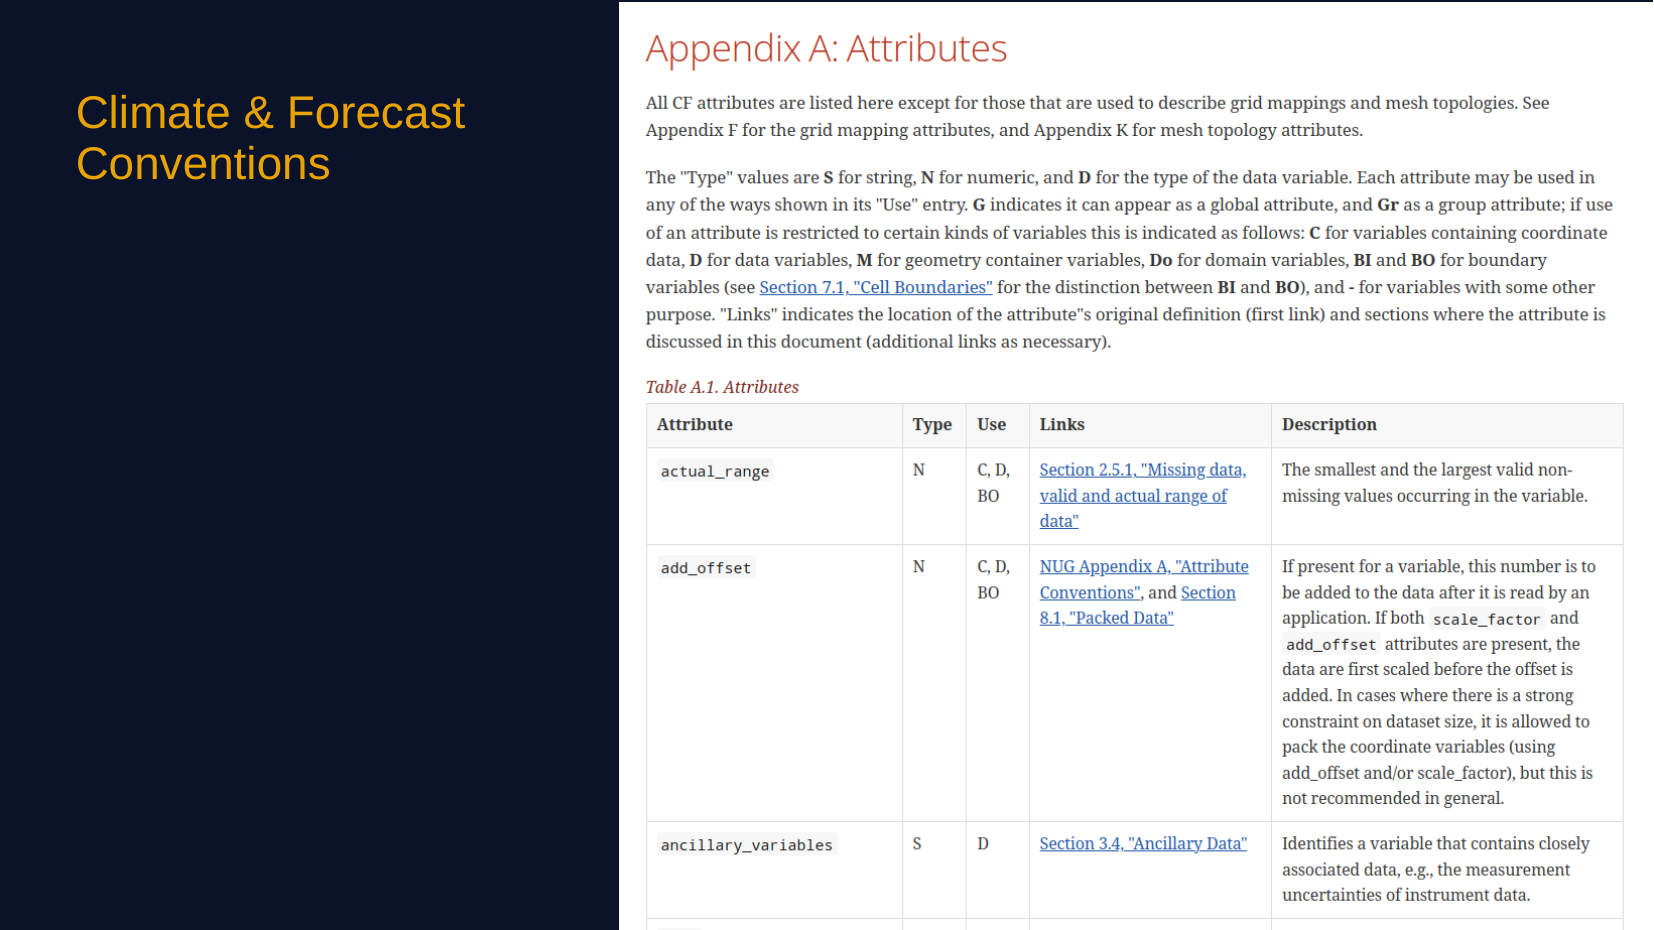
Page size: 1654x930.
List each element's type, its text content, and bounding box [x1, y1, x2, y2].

text_box Climate & Forecast Conventions [61, 79, 494, 226]
picture [619, 2, 1653, 930]
